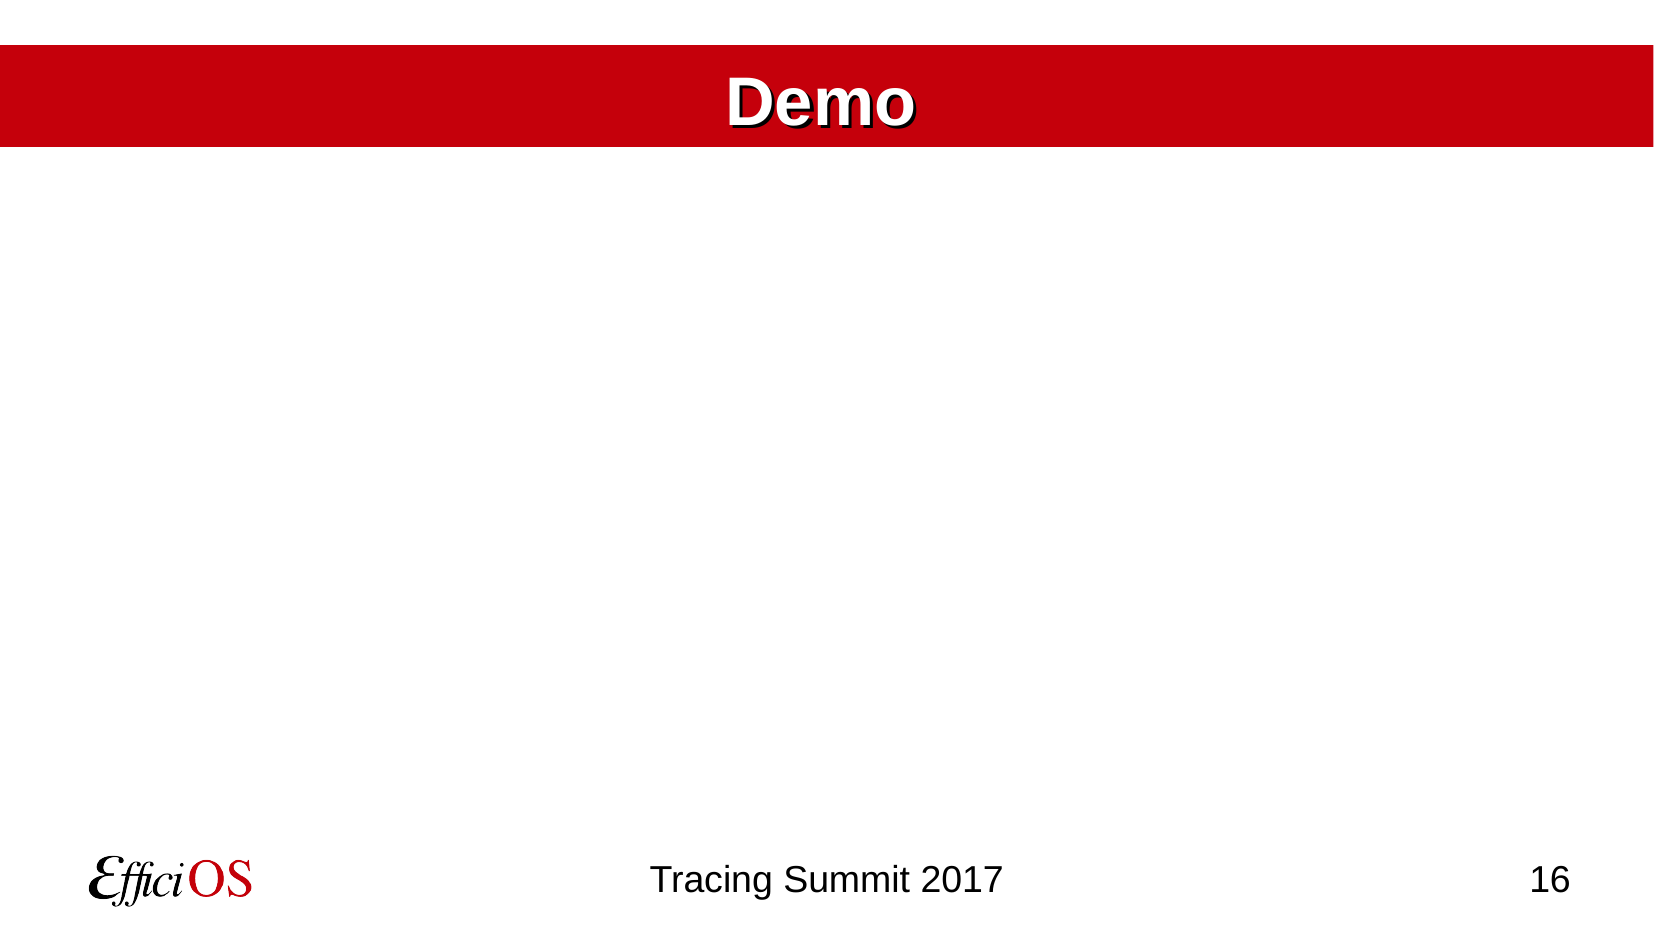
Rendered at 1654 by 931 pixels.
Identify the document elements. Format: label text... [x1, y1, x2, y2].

title Demo [76, 24, 1565, 180]
picture [82, 853, 260, 910]
